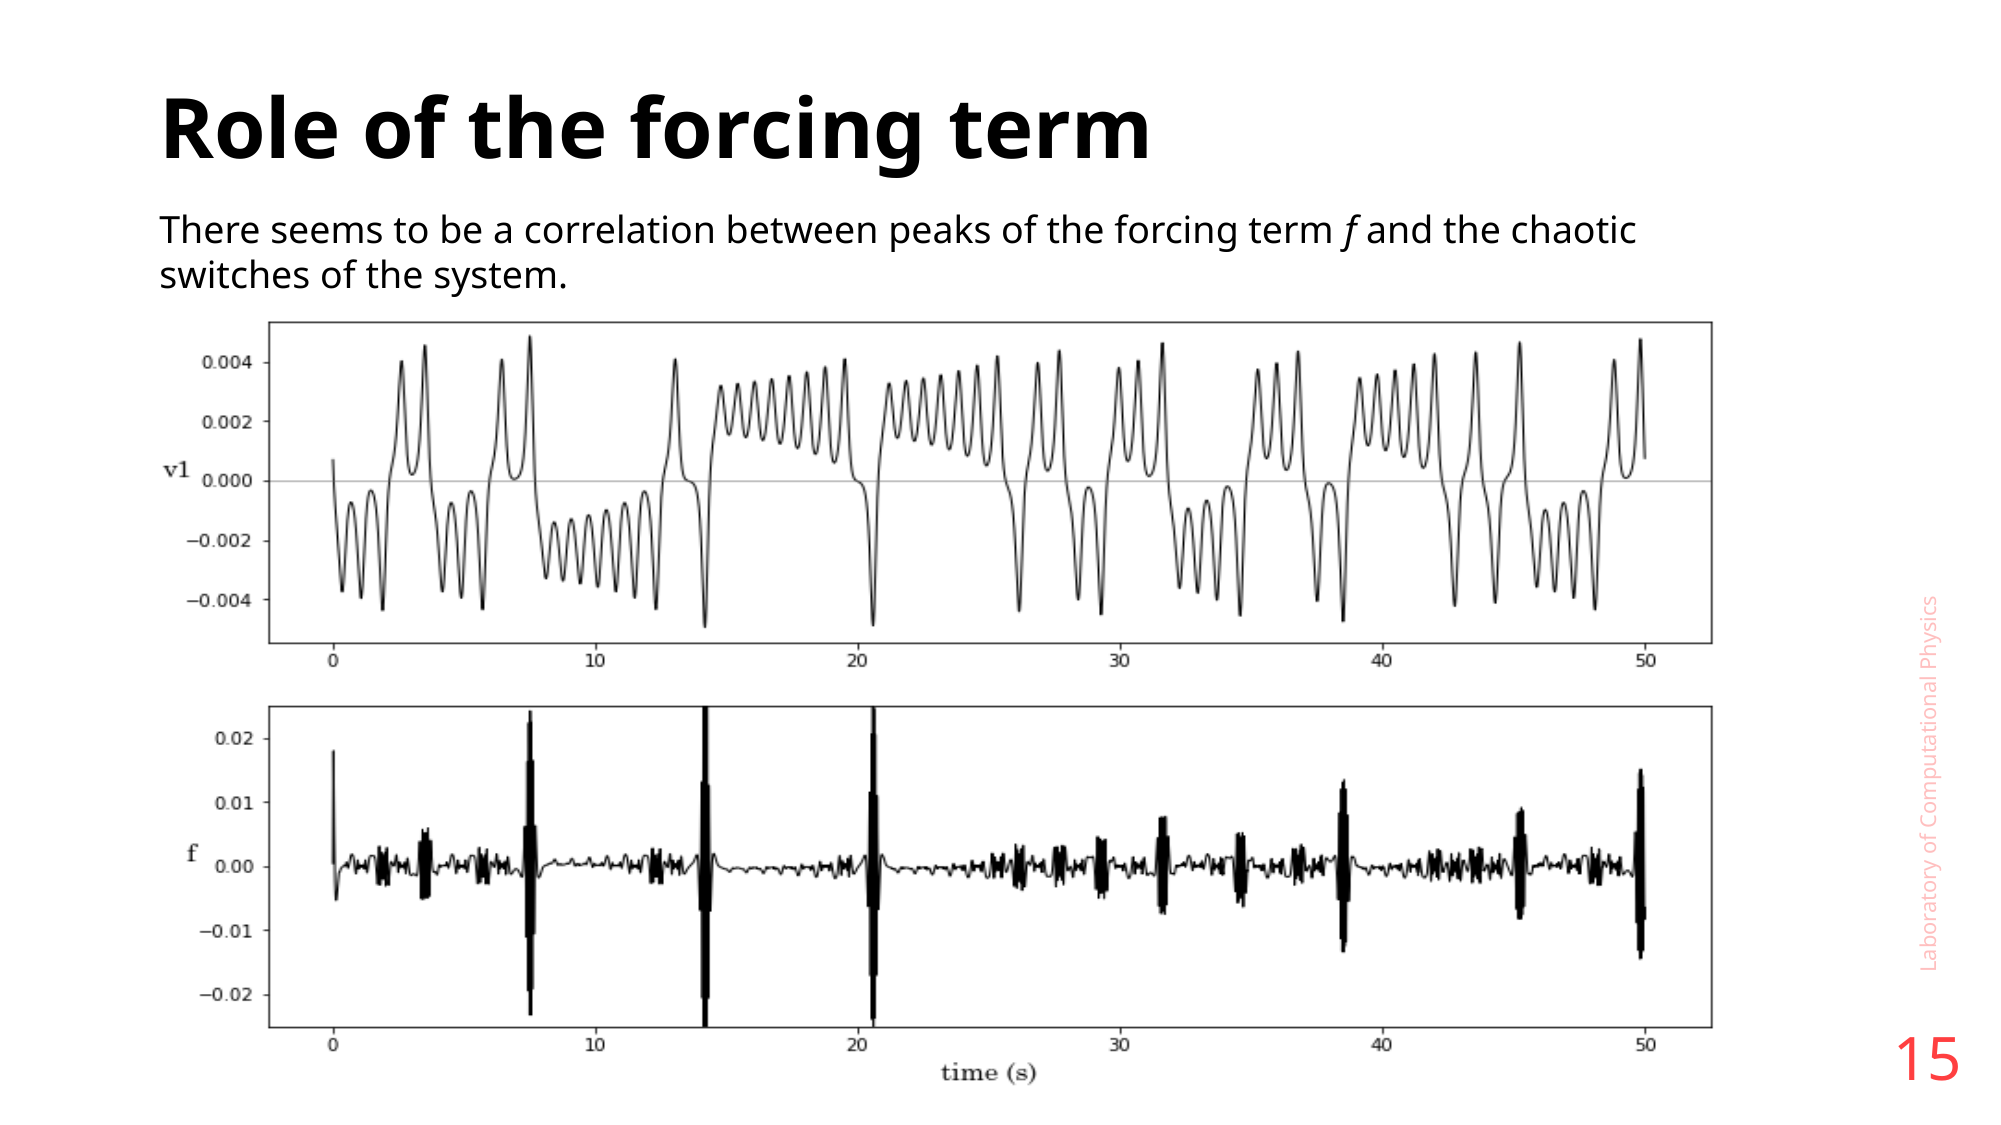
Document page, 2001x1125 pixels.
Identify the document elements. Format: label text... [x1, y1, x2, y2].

text_box There seems to be a correlation between peaks of the forcing term f and the chaotic switches of the system. [144, 198, 1735, 304]
title Role of the forcing term [144, 36, 1735, 185]
picture [132, 304, 1763, 1100]
slide_number 15 [1852, 1012, 2000, 1110]
footer Laboratory of Computational Physics [1897, 400, 1958, 988]
